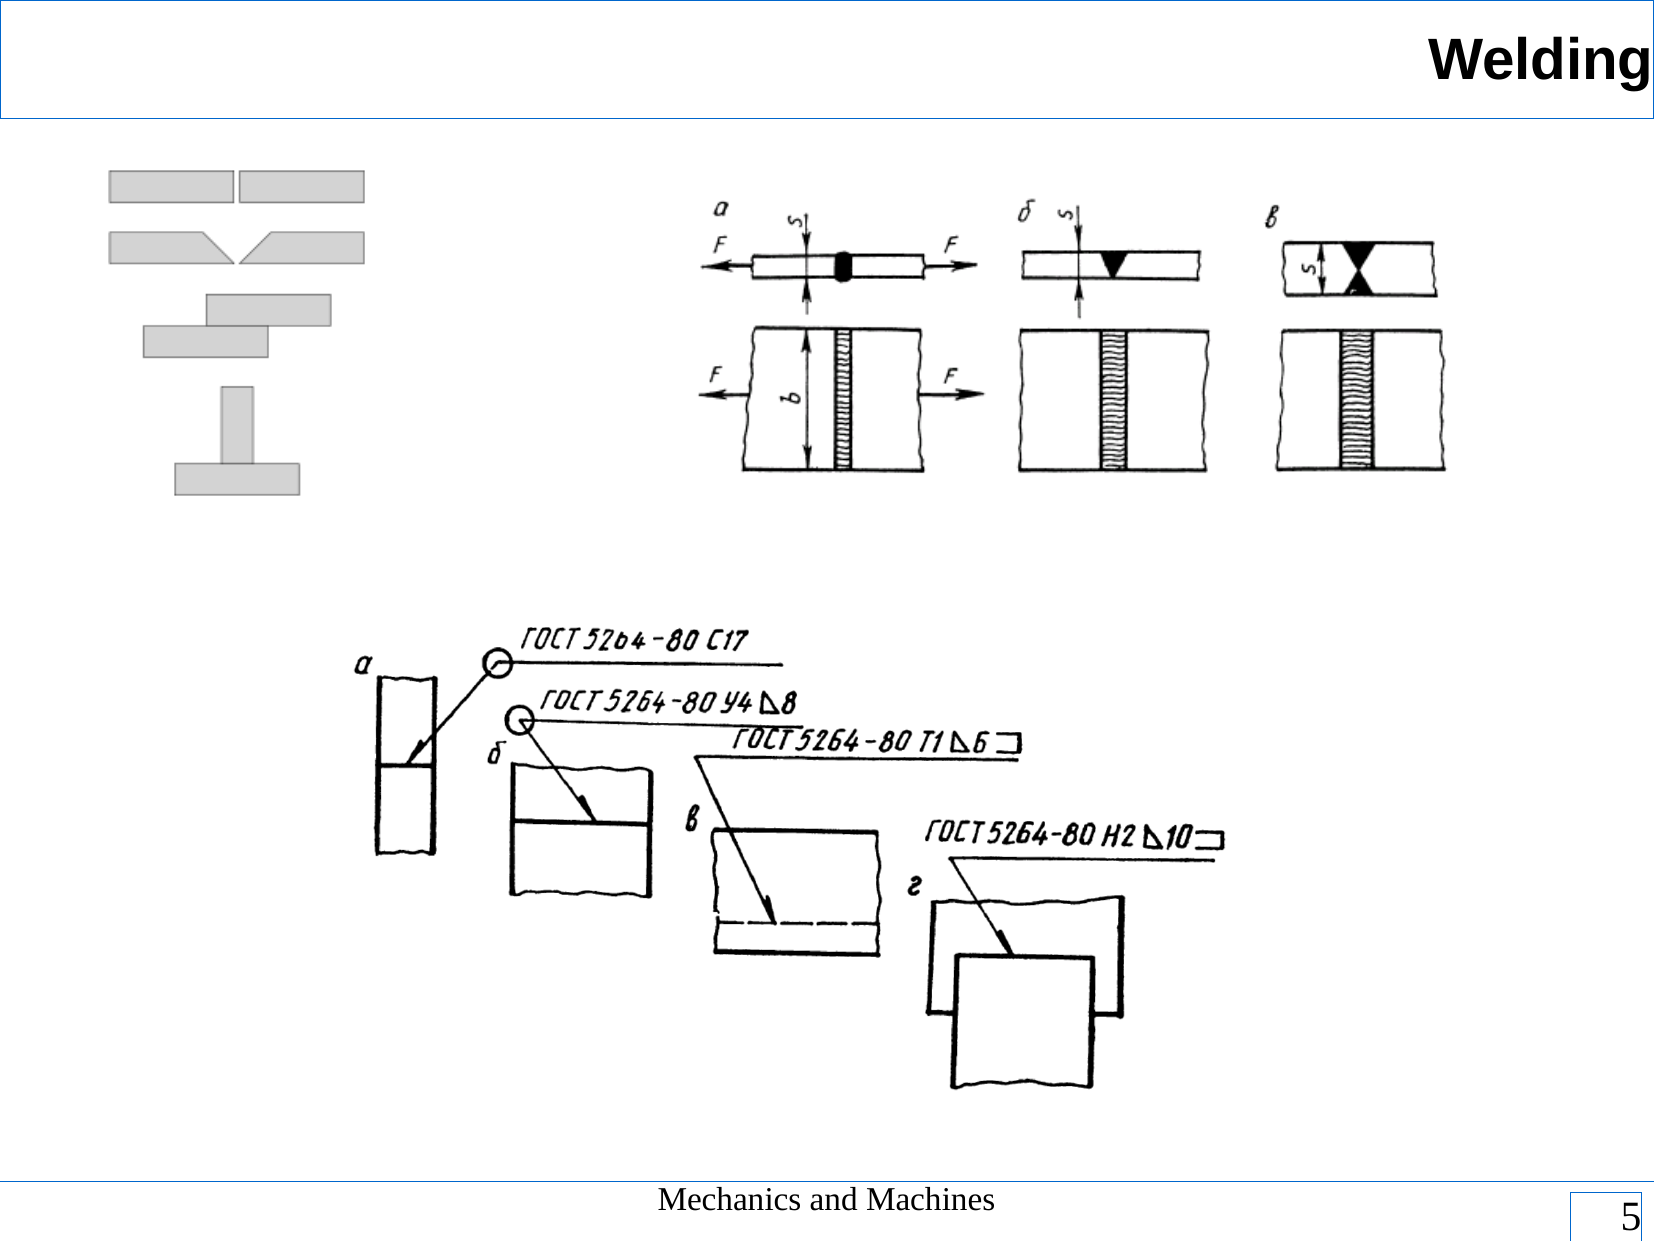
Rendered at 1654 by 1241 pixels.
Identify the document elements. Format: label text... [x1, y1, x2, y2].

title Welding [0, 0, 1654, 119]
picture [685, 185, 1471, 496]
picture [330, 600, 1238, 1111]
picture [96, 155, 376, 511]
